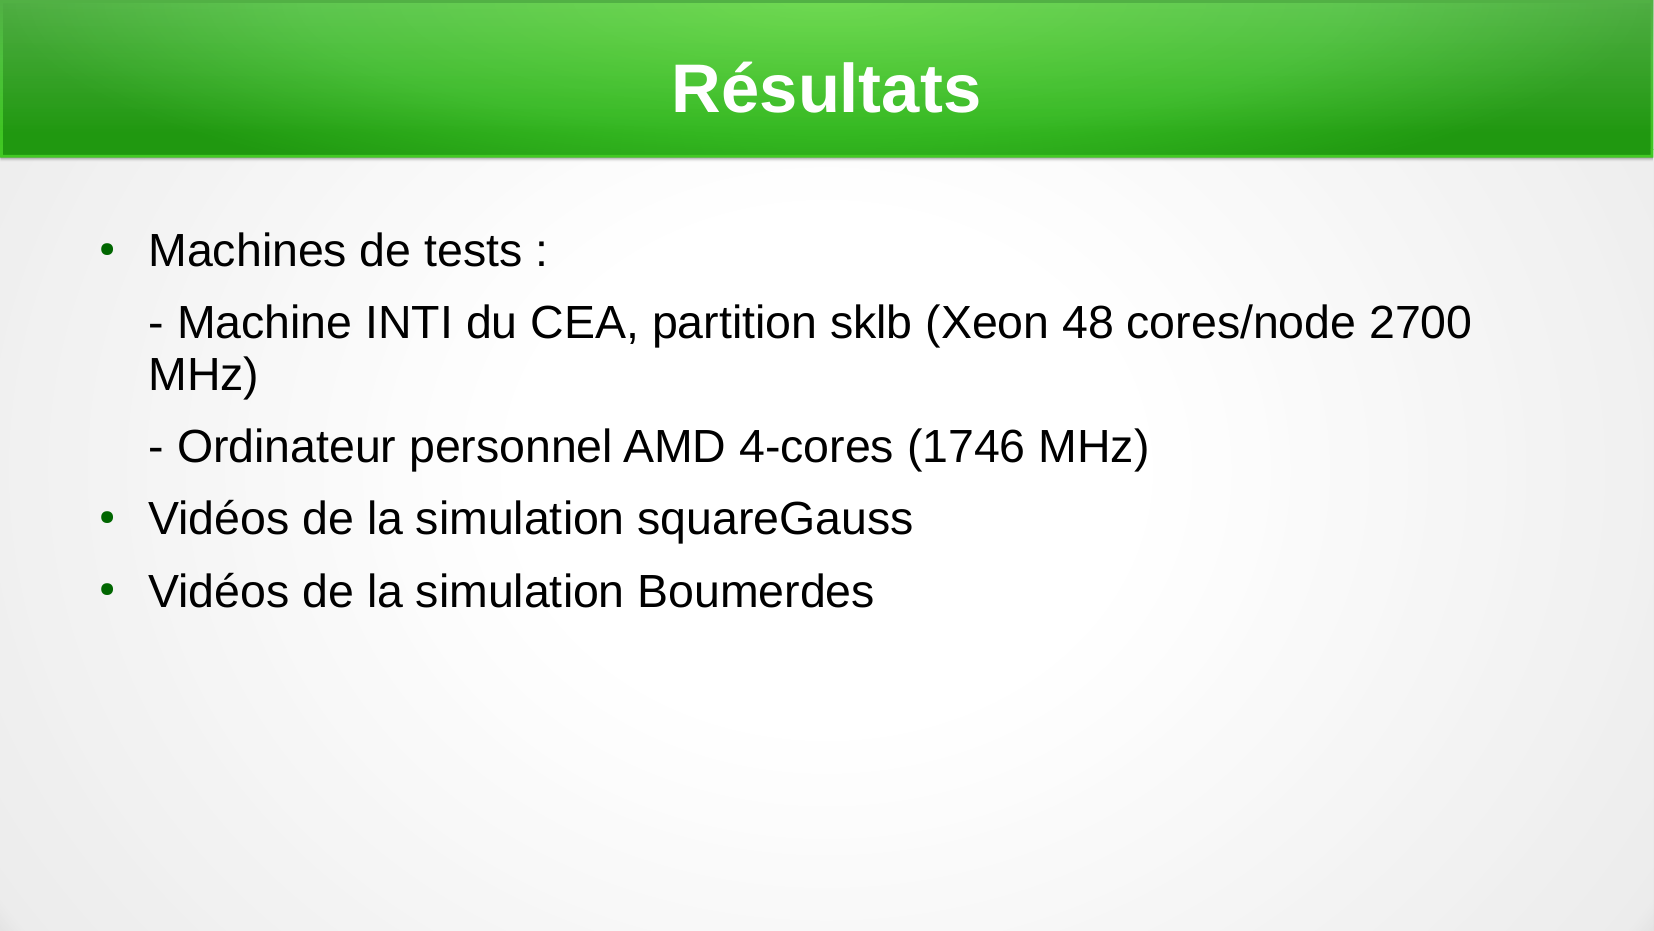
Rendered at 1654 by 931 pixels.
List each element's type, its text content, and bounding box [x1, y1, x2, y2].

list Machines de tests : - Machine INTI du CEA, partition sklb (Xeon 48 cores/node 2700 MHz) - Ordinateur personnel AMD 4-cores (1746 MHz) Vidéos de la simulation squareGauss Vidéos de la simulation Boumerdes [82, 224, 1571, 764]
title Résultats [82, 35, 1571, 142]
